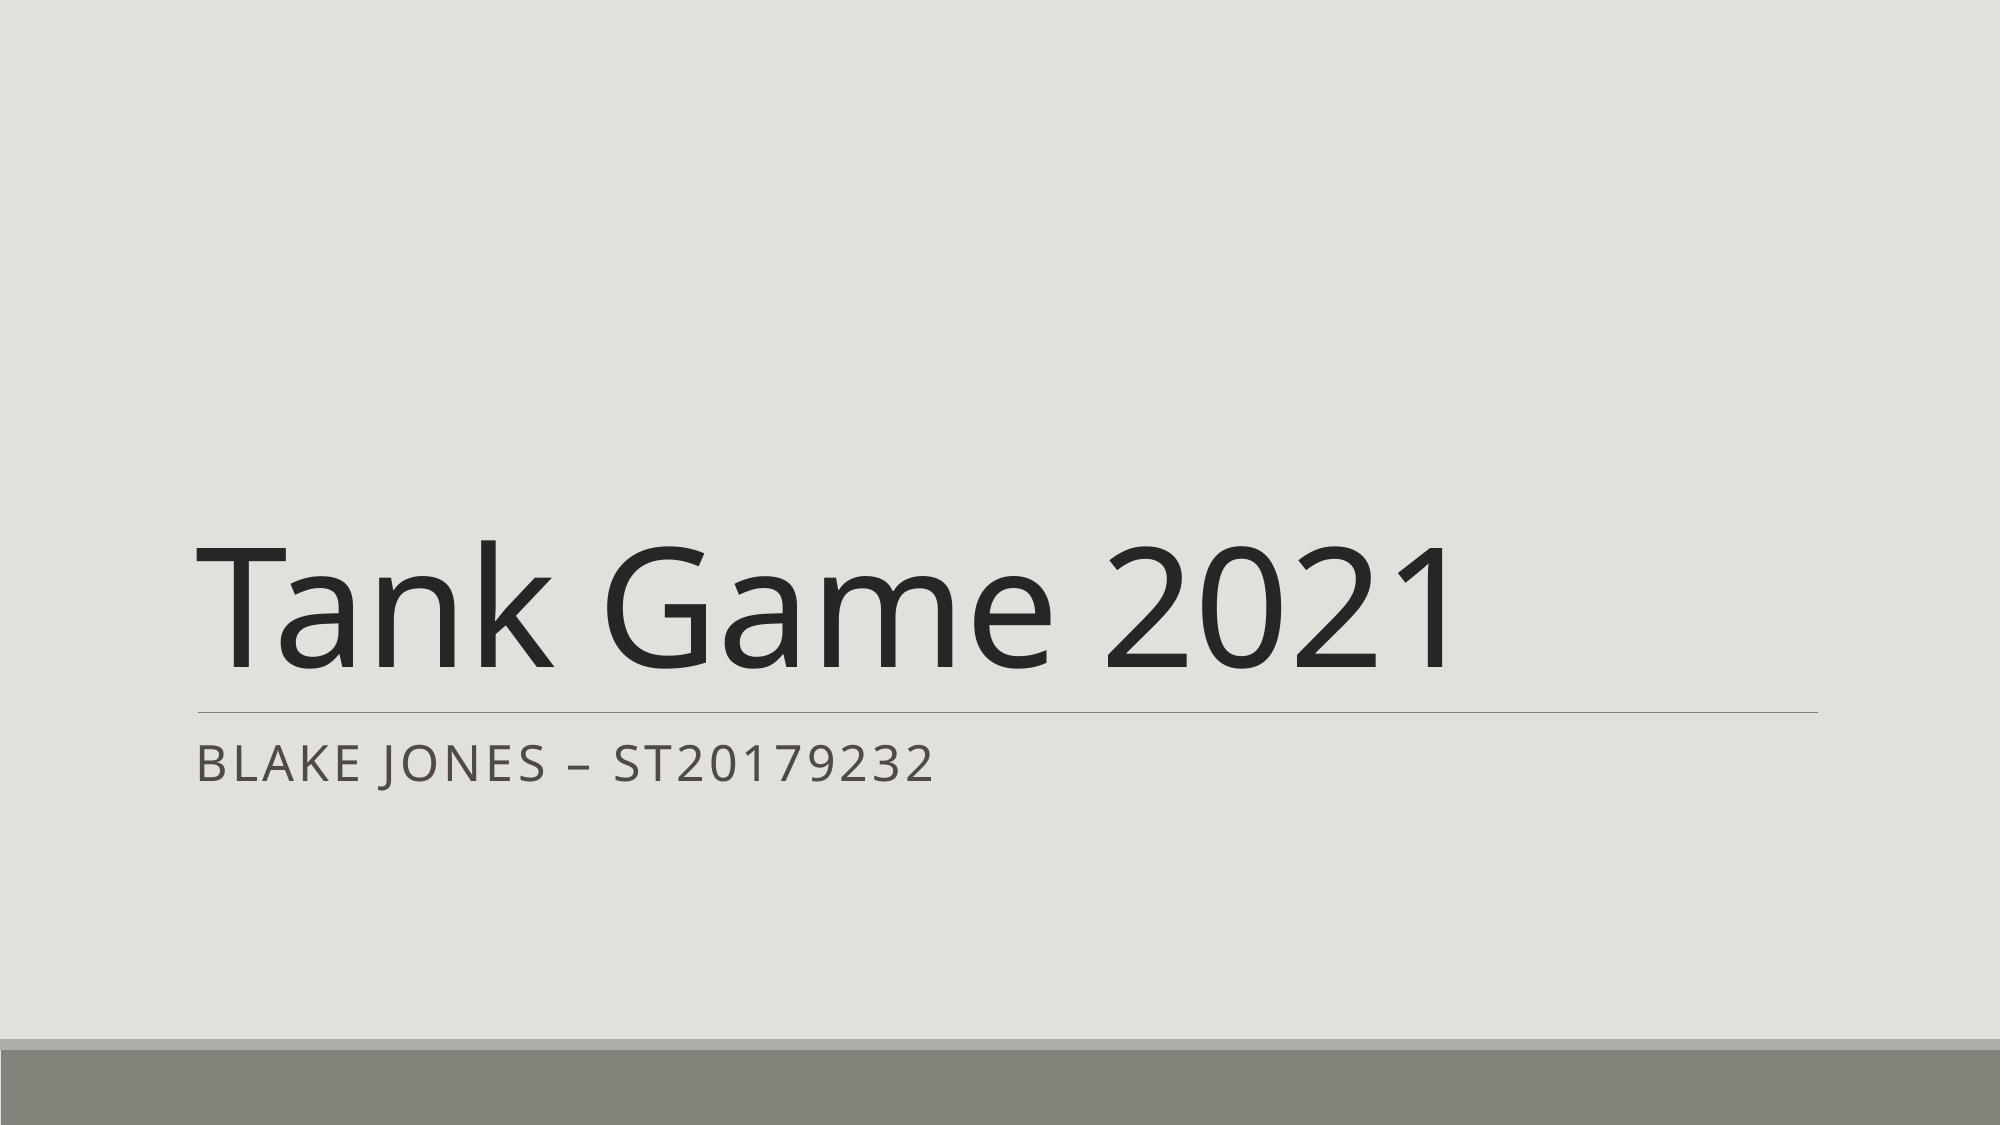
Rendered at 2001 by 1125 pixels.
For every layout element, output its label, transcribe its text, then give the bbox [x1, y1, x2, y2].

title Tank Game 2021 [180, 124, 1831, 710]
subtitle Blake Jones – st20179232 [180, 730, 1831, 919]
